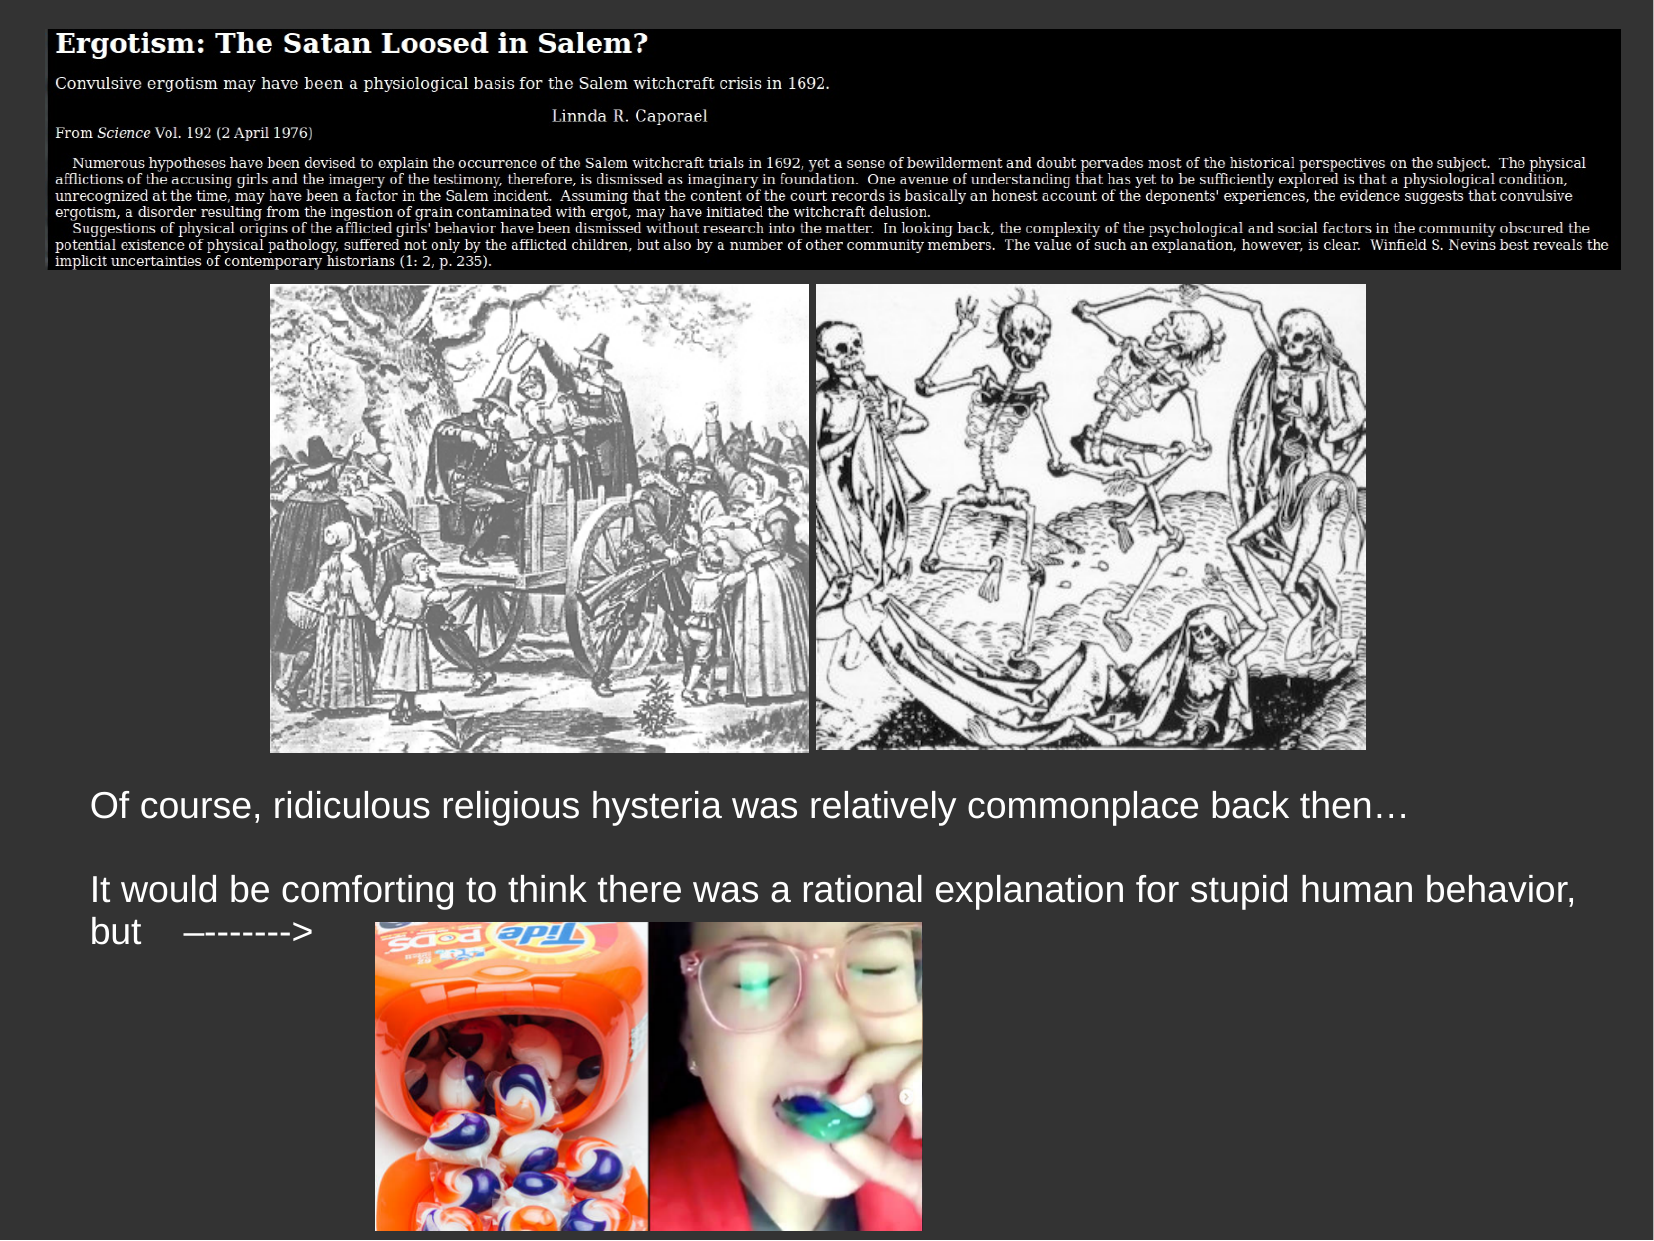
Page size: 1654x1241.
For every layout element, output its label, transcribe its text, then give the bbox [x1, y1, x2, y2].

picture [816, 284, 1366, 751]
picture [270, 284, 809, 753]
picture [375, 922, 923, 1231]
text_box Of course, ridiculous religious hysteria was relatively commonplace back then… It would be comforting to think there was a rational explanation for stupid human behavior, but –-------> [75, 777, 1621, 961]
picture [45, 29, 1621, 270]
